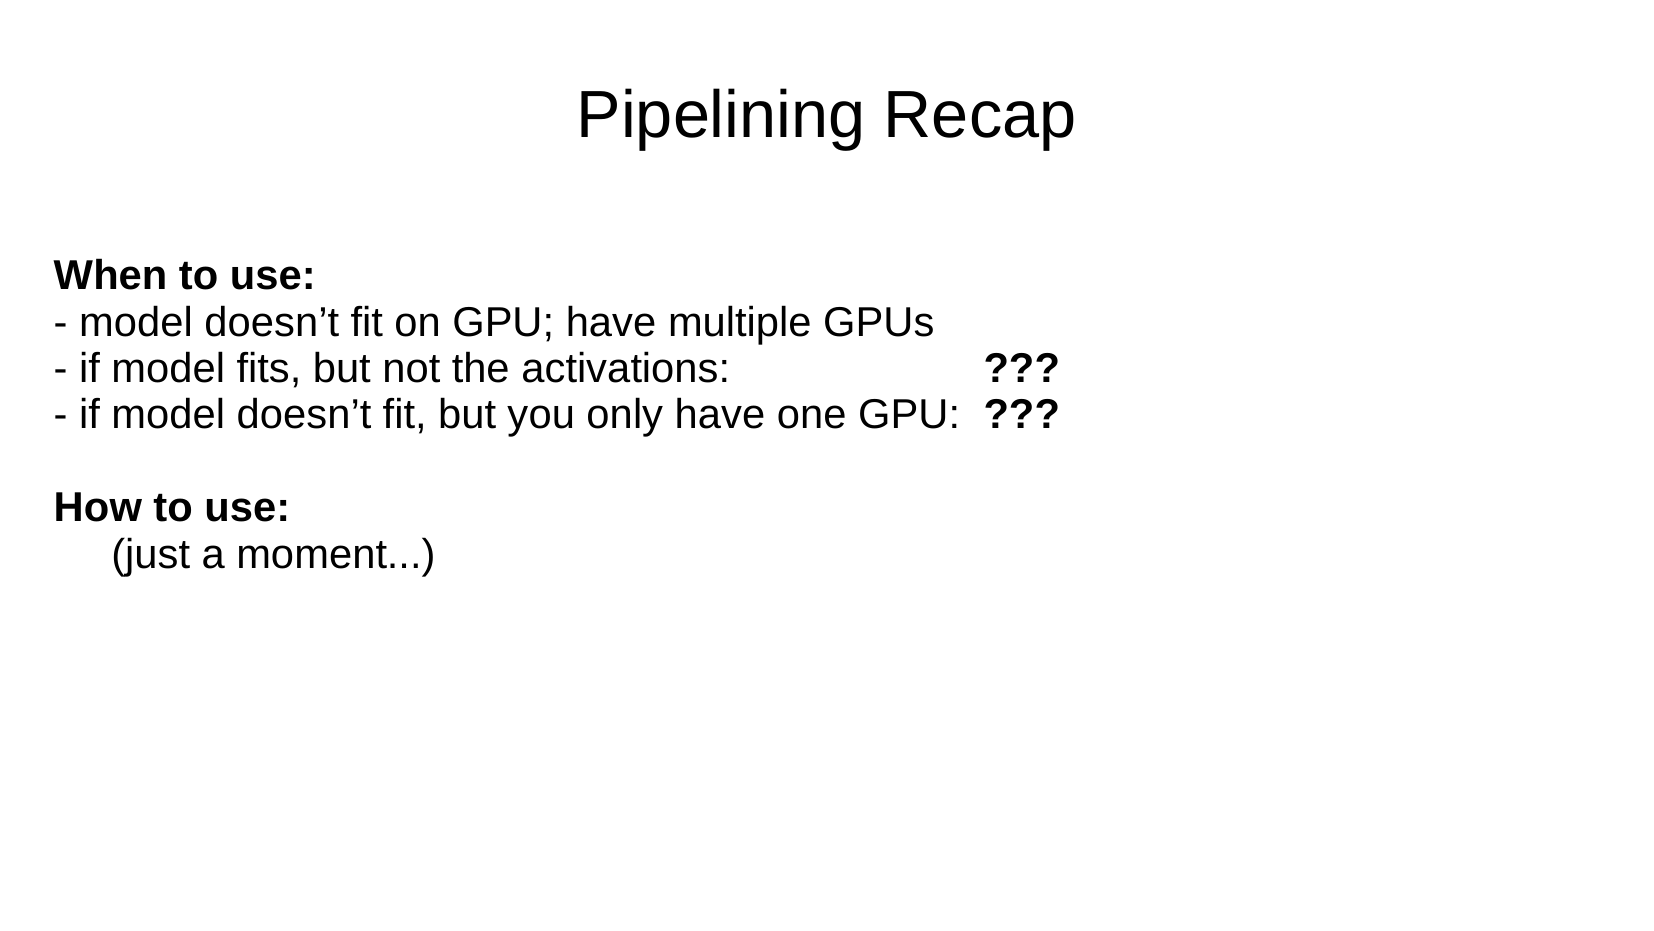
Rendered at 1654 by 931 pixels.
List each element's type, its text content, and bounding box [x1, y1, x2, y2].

title Pipelining Recap [82, 37, 1571, 193]
text_box When to use: - model doesn’t fit on GPU; have multiple GPUs - if model fits, but not the activations: ??? - if model doesn’t fit, but you only have one GPU: ??? How to use: (just a moment...) [39, 244, 1426, 759]
